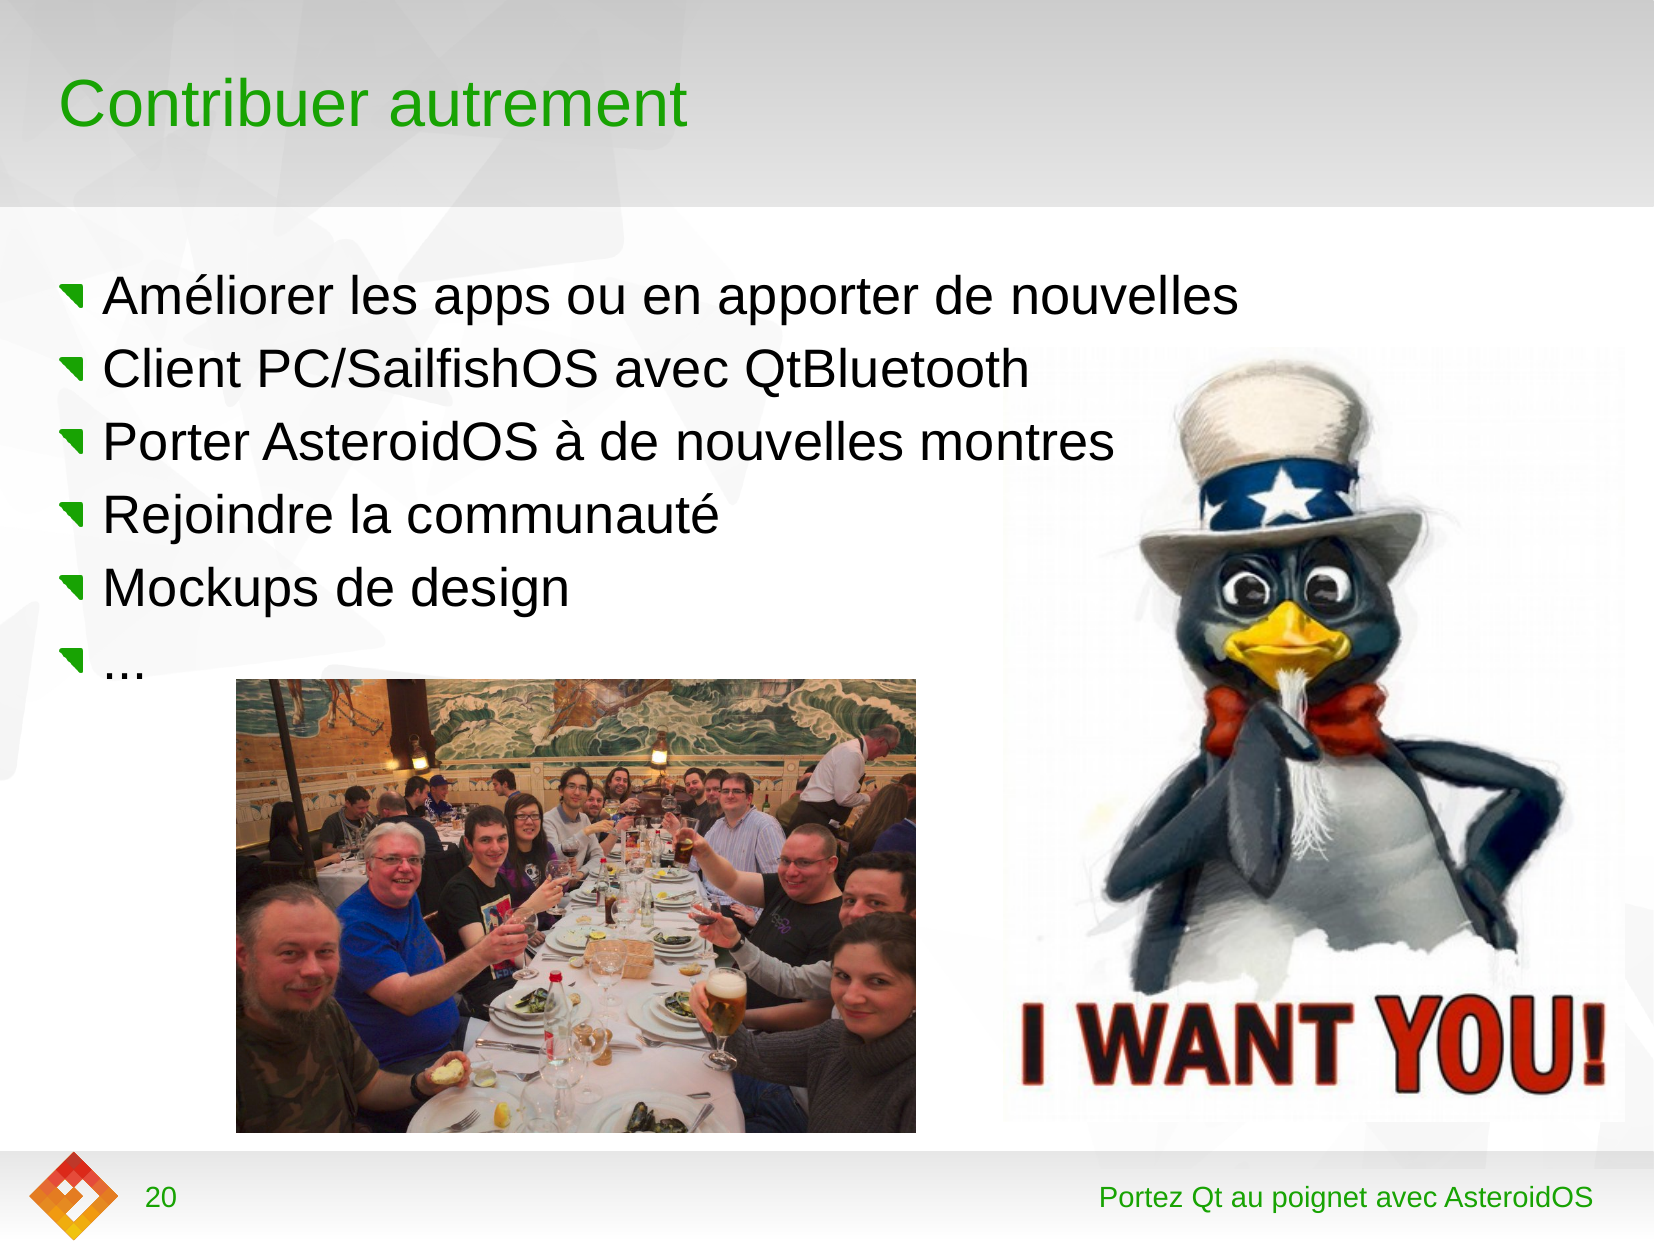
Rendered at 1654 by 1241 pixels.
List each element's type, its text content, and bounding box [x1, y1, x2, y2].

picture [0, 0, 1654, 1169]
title Contribuer autrement [59, 29, 1595, 178]
list Améliorer les apps ou en apporter de nouvelles Client PC/SailfishOS avec QtBluetooth Porter AsteroidOS à de nouvelles montres Rejoindre la communauté Mockups de design ... [59, 265, 1595, 764]
